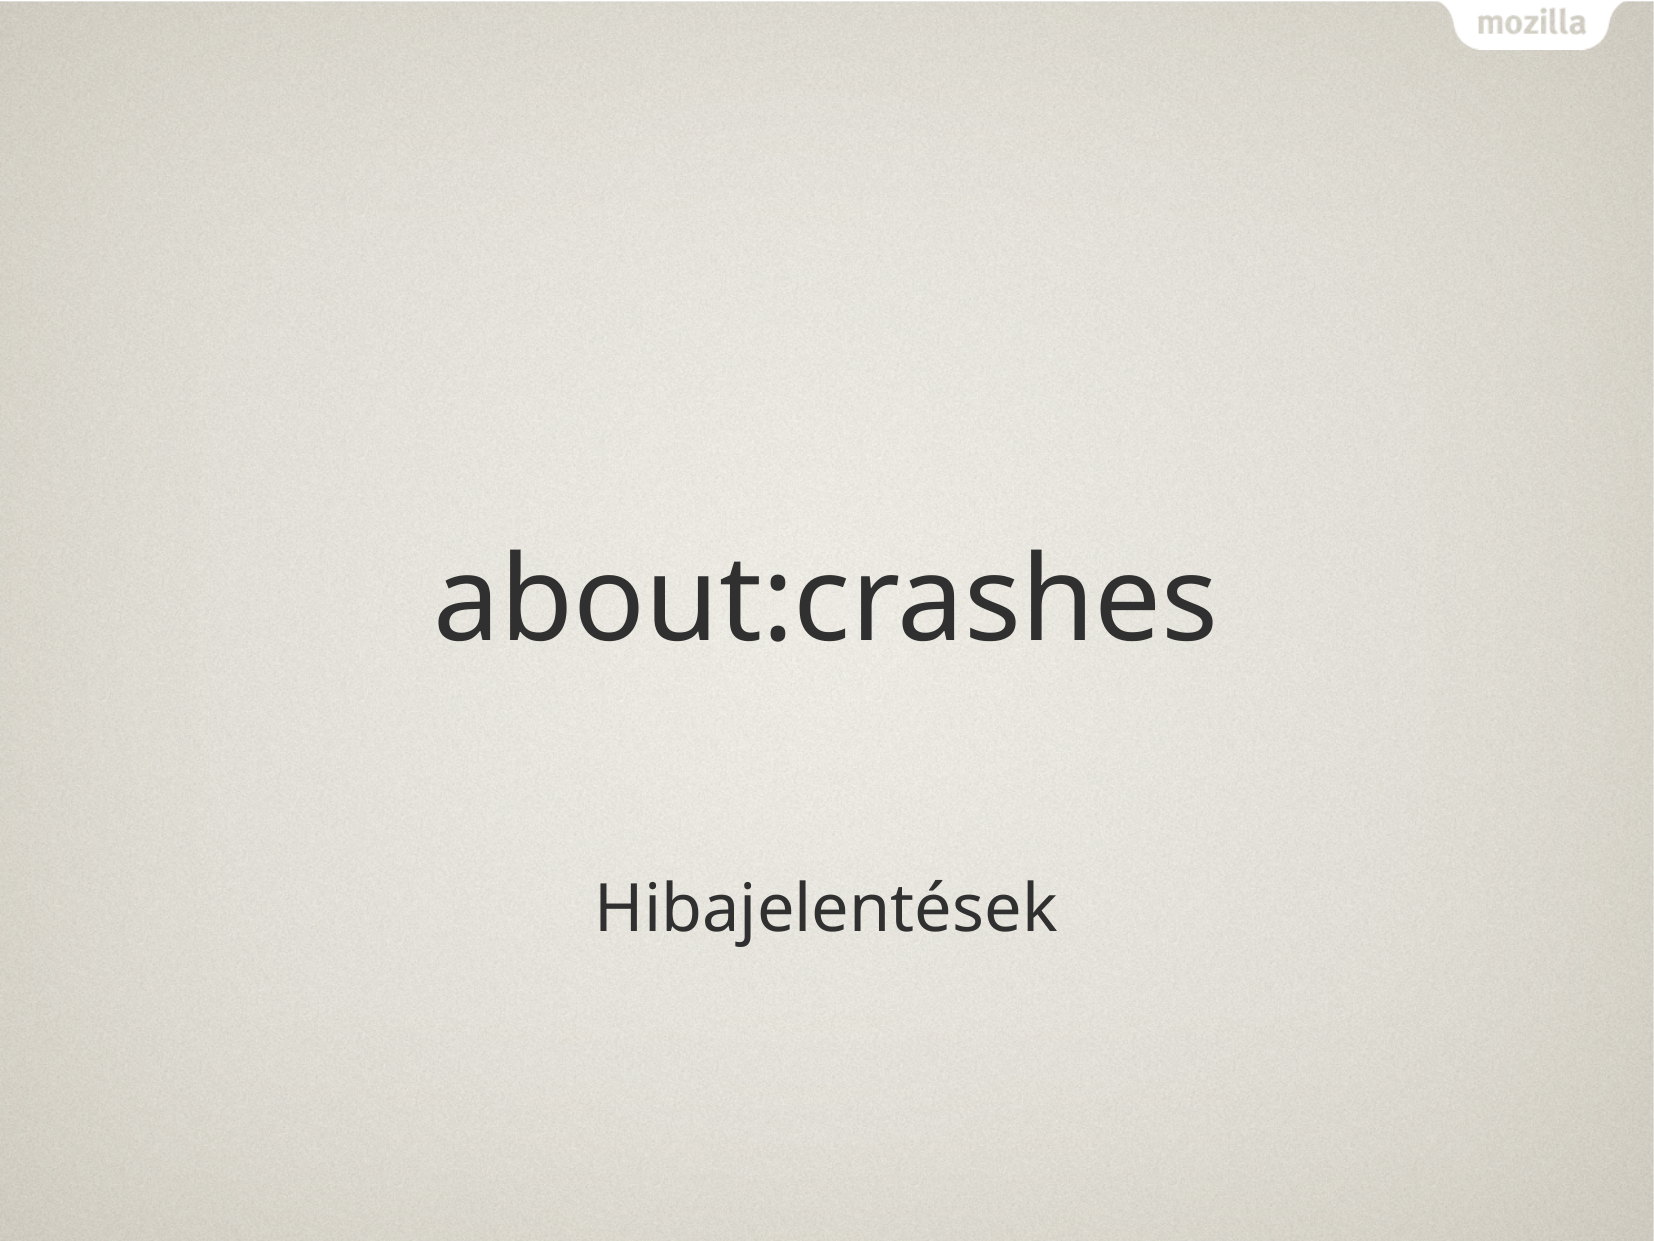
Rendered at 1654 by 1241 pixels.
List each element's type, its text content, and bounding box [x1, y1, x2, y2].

title about:crashes [45, 260, 1609, 645]
picture [0, 0, 1654, 1241]
subtitle Hibajelentések [45, 645, 1609, 1164]
